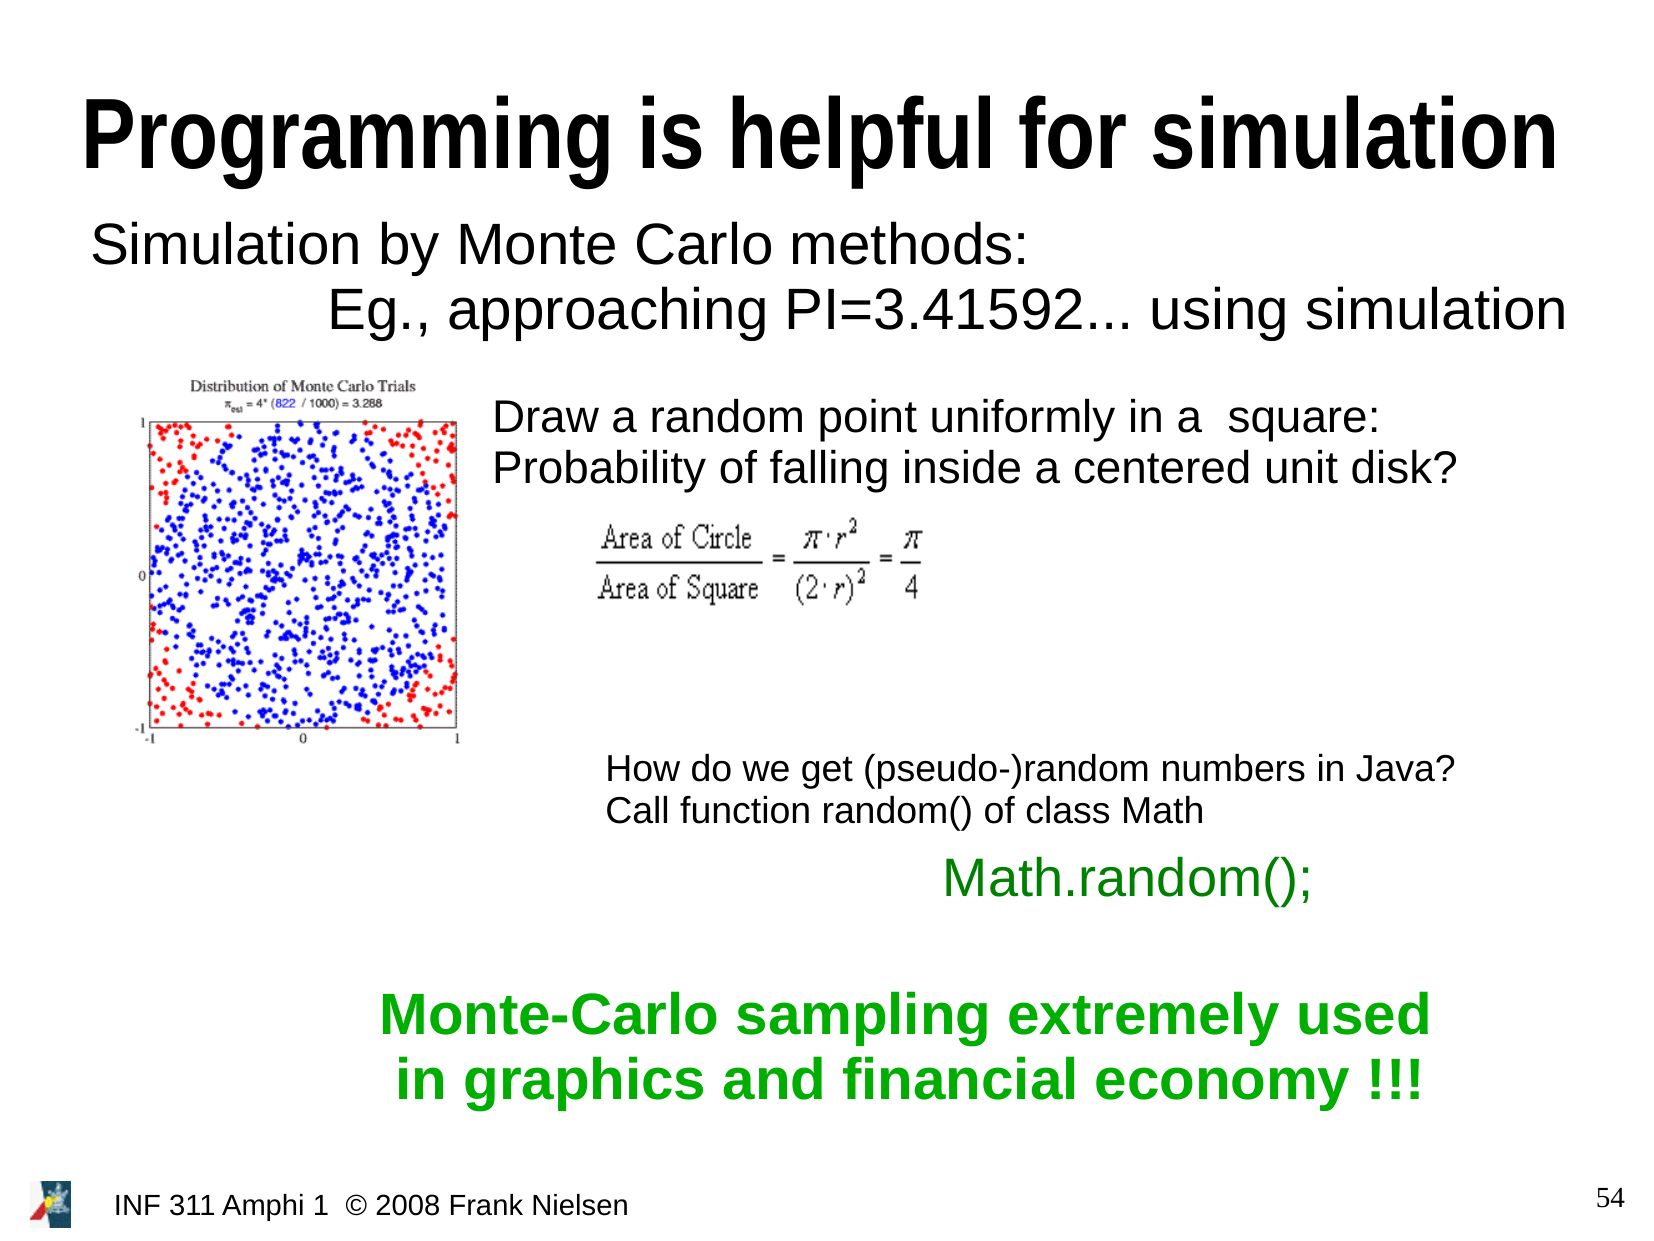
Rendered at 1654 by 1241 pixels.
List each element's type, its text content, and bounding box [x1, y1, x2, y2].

picture [576, 514, 945, 621]
text_box Simulation by Monte Carlo methods: Eg., approaching PI=3.41592... using simulation [75, 204, 1585, 350]
text_box Math.random(); [928, 840, 1329, 916]
text_box Draw a random point uniformly in a square: Probability of falling inside a centered unit disk? [477, 383, 1474, 501]
picture [98, 354, 502, 781]
text_box Monte-Carlo sampling extremely used in graphics and financial economy !!! [364, 974, 1447, 1123]
picture [29, 1181, 71, 1228]
text_box How do we get (pseudo-)random numbers in Java? Call function random() of class Math [590, 740, 1470, 840]
text_box Programming is helpful for simulation [67, 68, 1595, 325]
